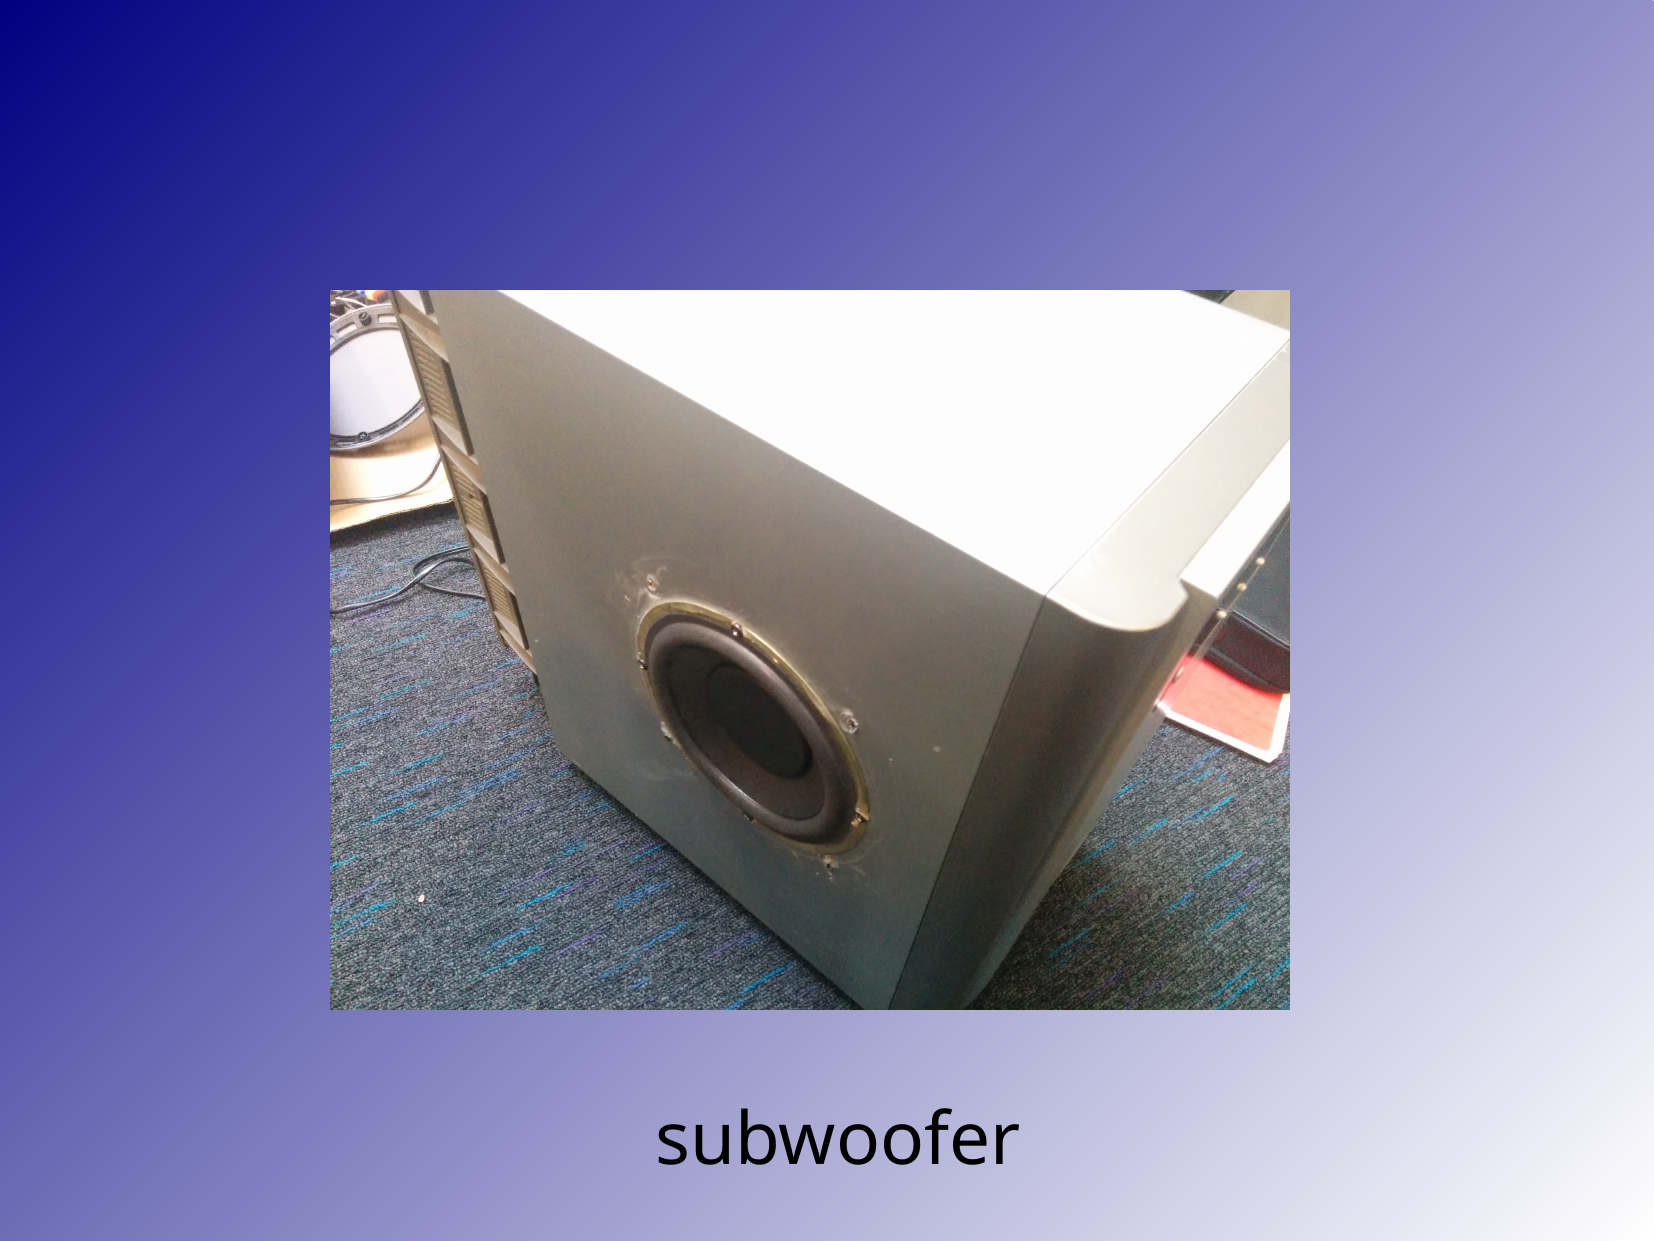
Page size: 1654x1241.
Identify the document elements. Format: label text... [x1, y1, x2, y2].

picture [330, 290, 1290, 1010]
title subwoofer [94, 1033, 1583, 1241]
